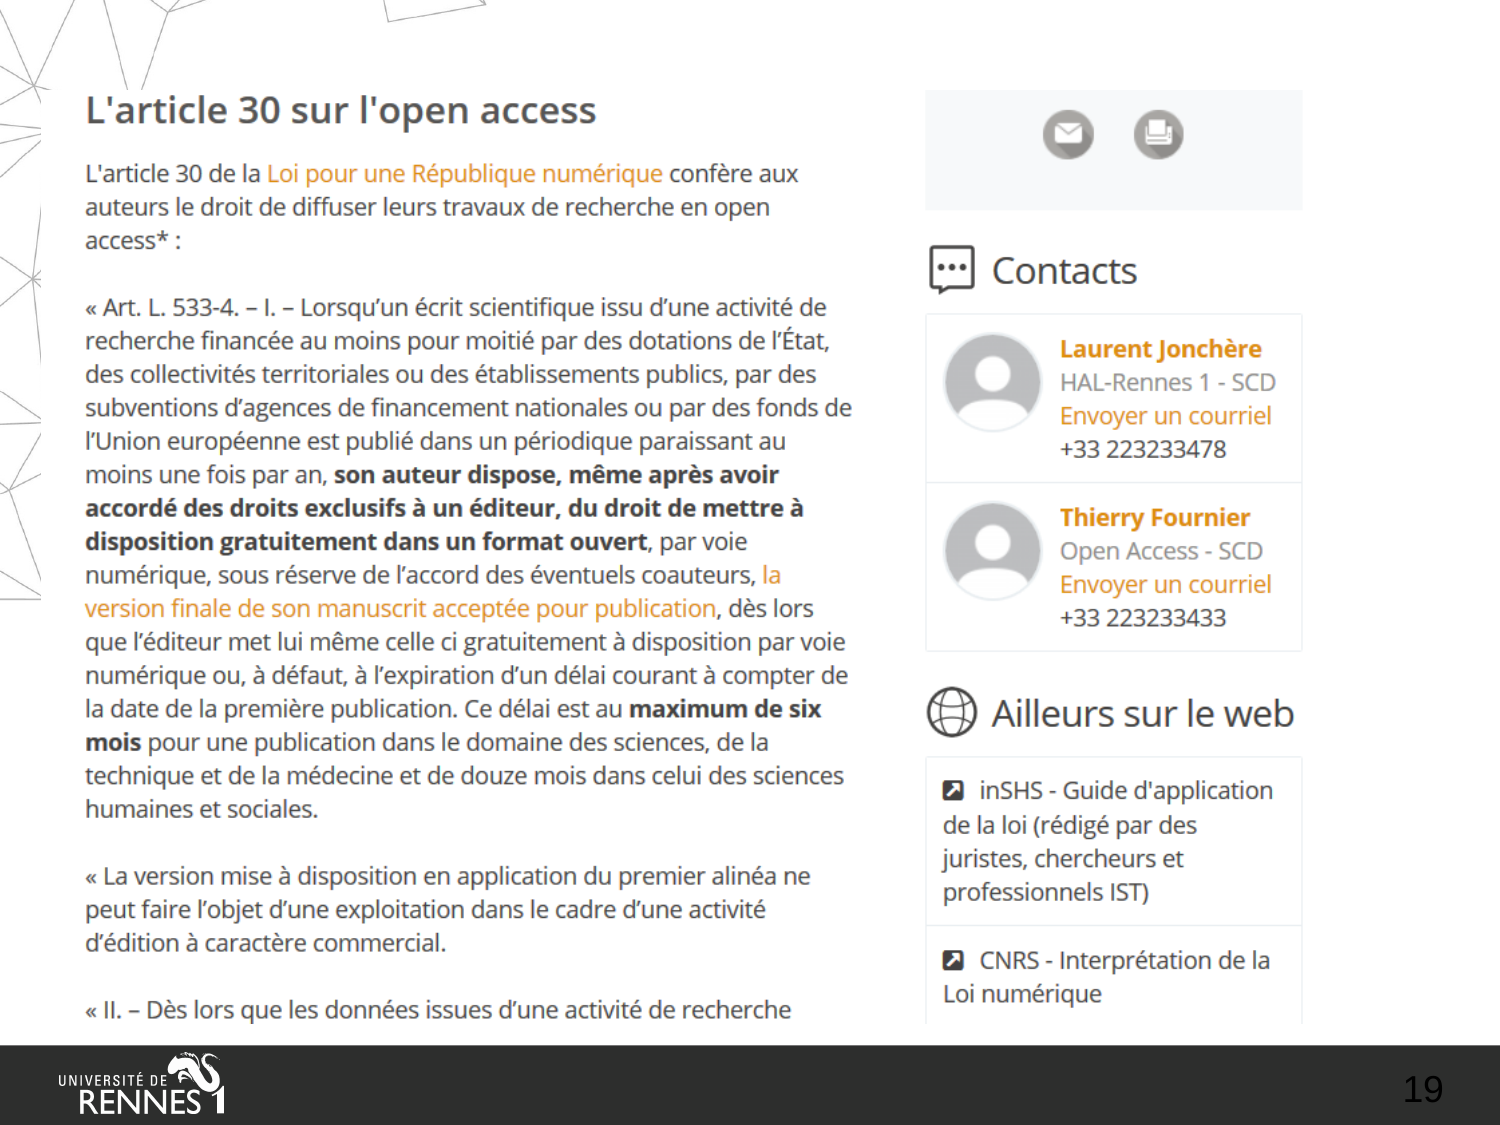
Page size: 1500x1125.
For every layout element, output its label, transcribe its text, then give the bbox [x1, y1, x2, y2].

text_box 1 [1257, 1057, 1459, 1118]
picture [0, 0, 1500, 1045]
picture [59, 1052, 224, 1114]
